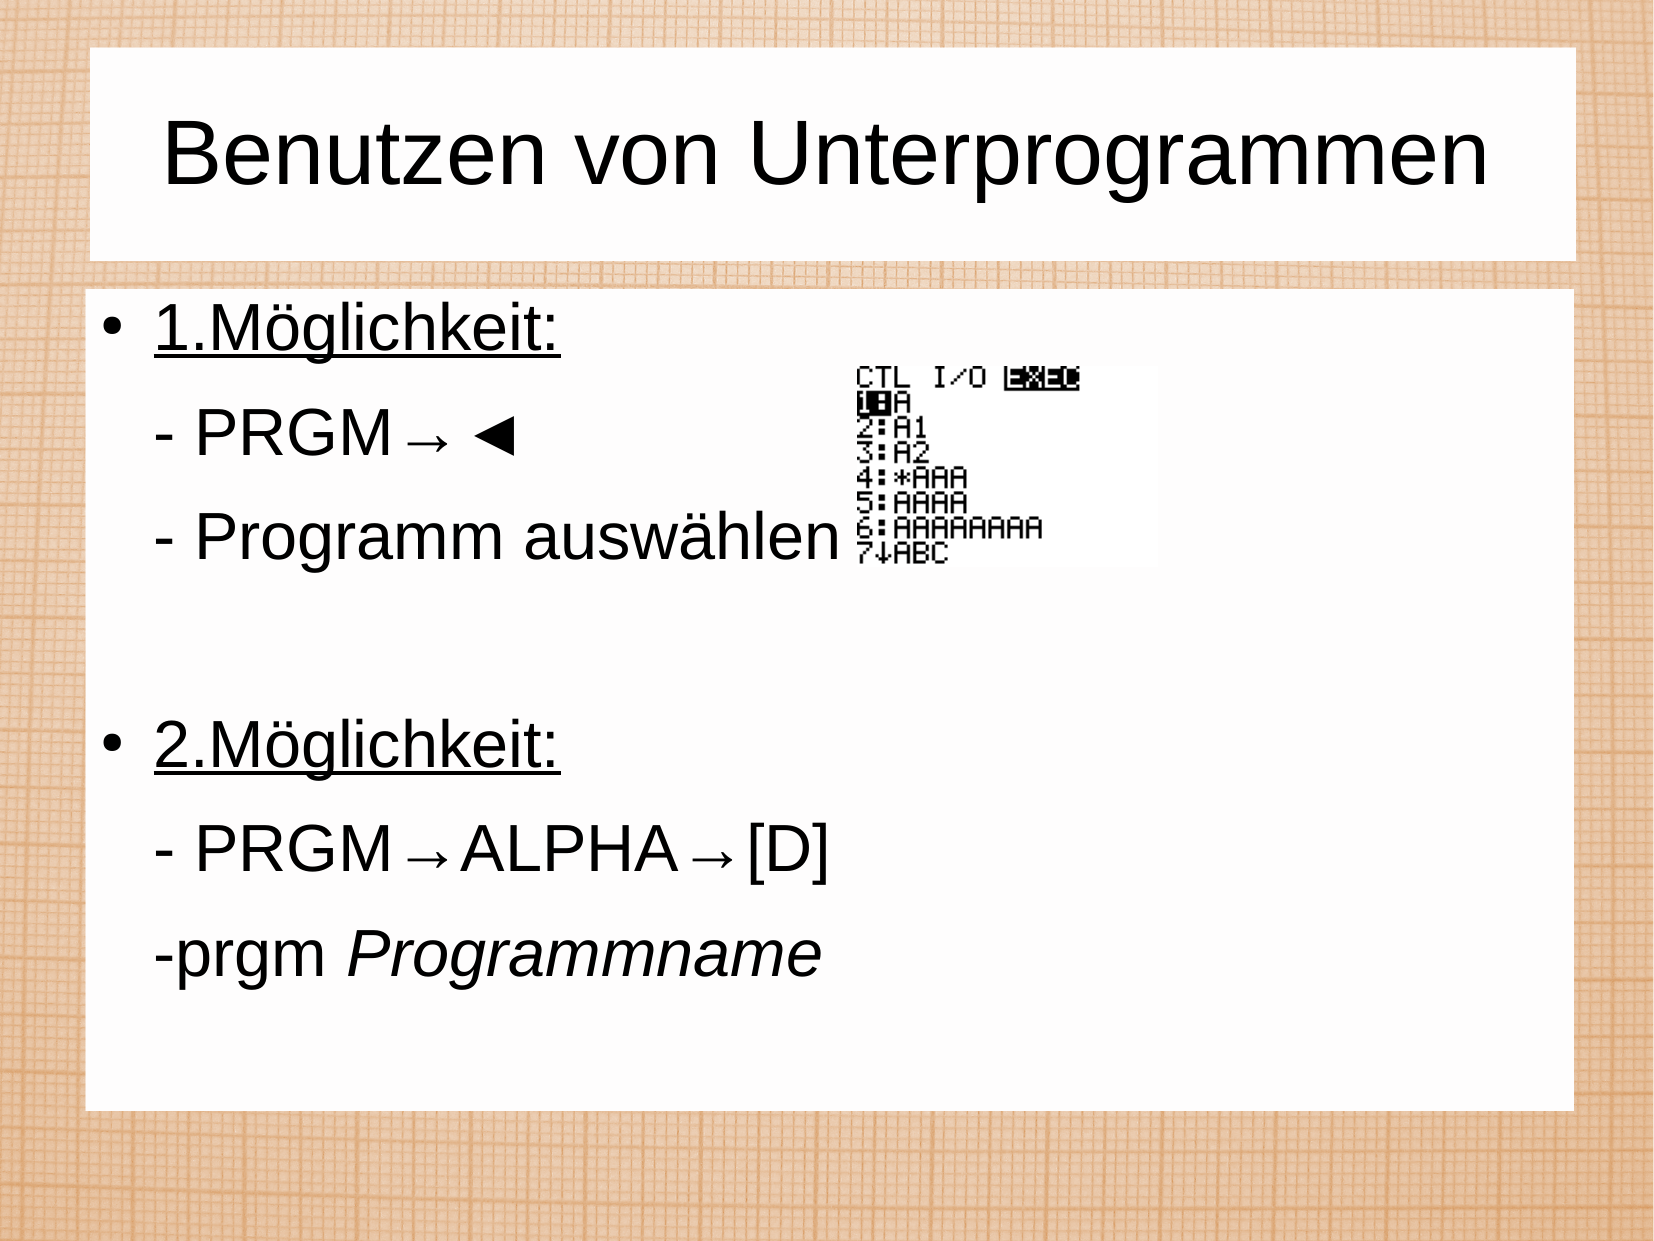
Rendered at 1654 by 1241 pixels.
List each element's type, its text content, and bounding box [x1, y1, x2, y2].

title Benutzen von Unterprogrammen [82, 49, 1571, 257]
list 1.Möglichkeit: - PRGM→◄ - Programm auswählen 2.Möglichkeit: - PRGM→ALPHA→[D] -prgm Programmname [82, 290, 1571, 1109]
picture [0, 0, 1654, 1241]
